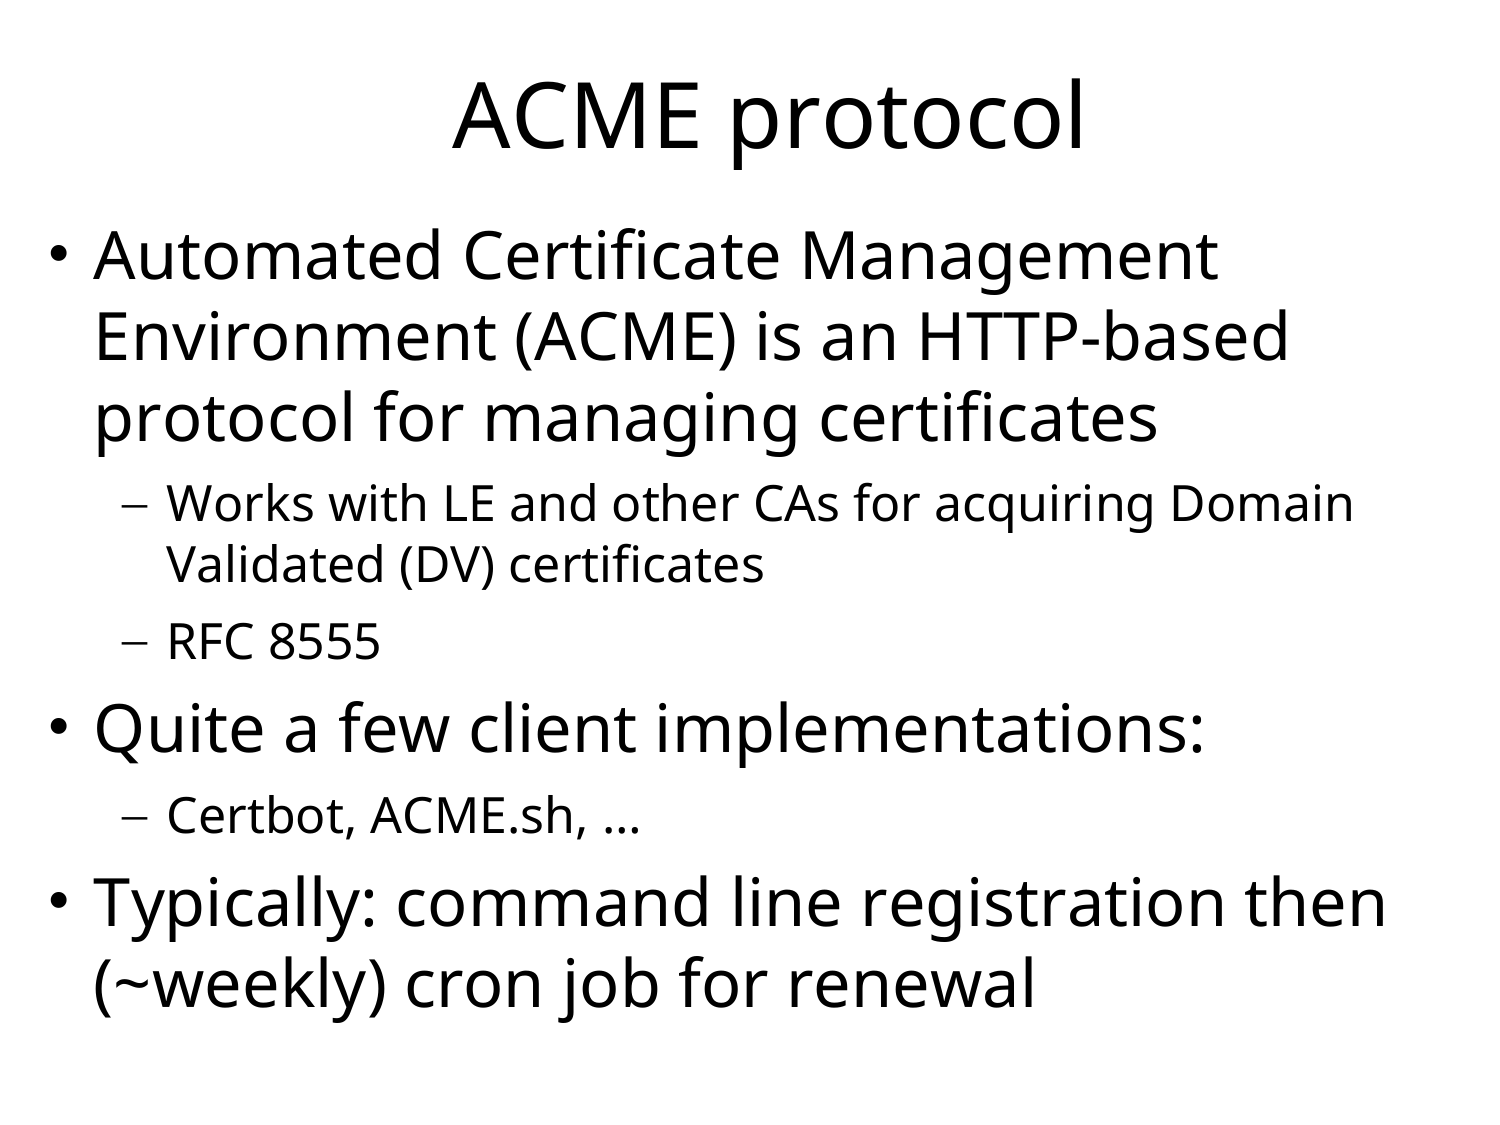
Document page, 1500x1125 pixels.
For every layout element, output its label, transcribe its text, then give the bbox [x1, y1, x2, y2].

text_box ACME protocol [94, 17, 1447, 205]
text_box Automated Certificate Management Environment (ACME) is an HTTP-based protocol for managing certificates Works with LE and other CAs for acquiring Domain Validated (DV) certificates RFC 8555 Quite a few client implementations: Certbot, ACME.sh, … Typically: command line registration then (~weekly) cron job for renewal [47, 212, 1453, 1000]
